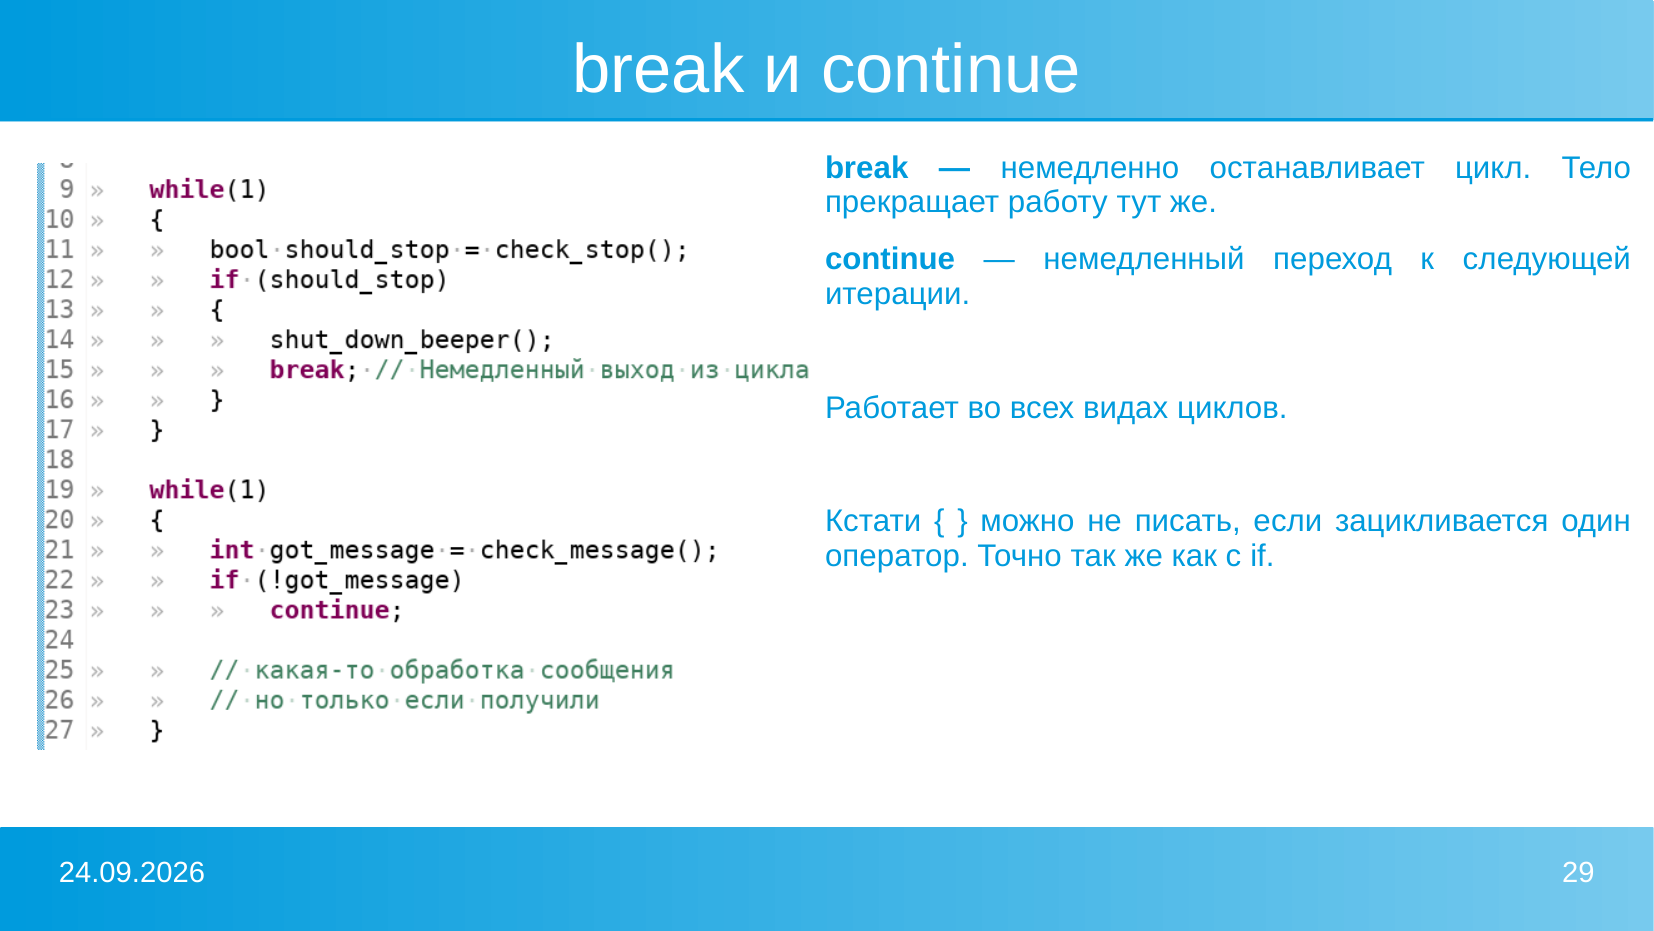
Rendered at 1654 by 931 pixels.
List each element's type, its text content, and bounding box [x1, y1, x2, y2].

picture [37, 163, 825, 751]
title break и continue [59, 29, 1595, 108]
list break — немедленно останавливает цикл. Тело прекращает работу тут же. continue — немедленный переход к следующей итерации. Работает во всех видах циклов. Кстати { } можно не писать, если зацикливается один оператор. Точно так же как с if. [825, 150, 1632, 751]
